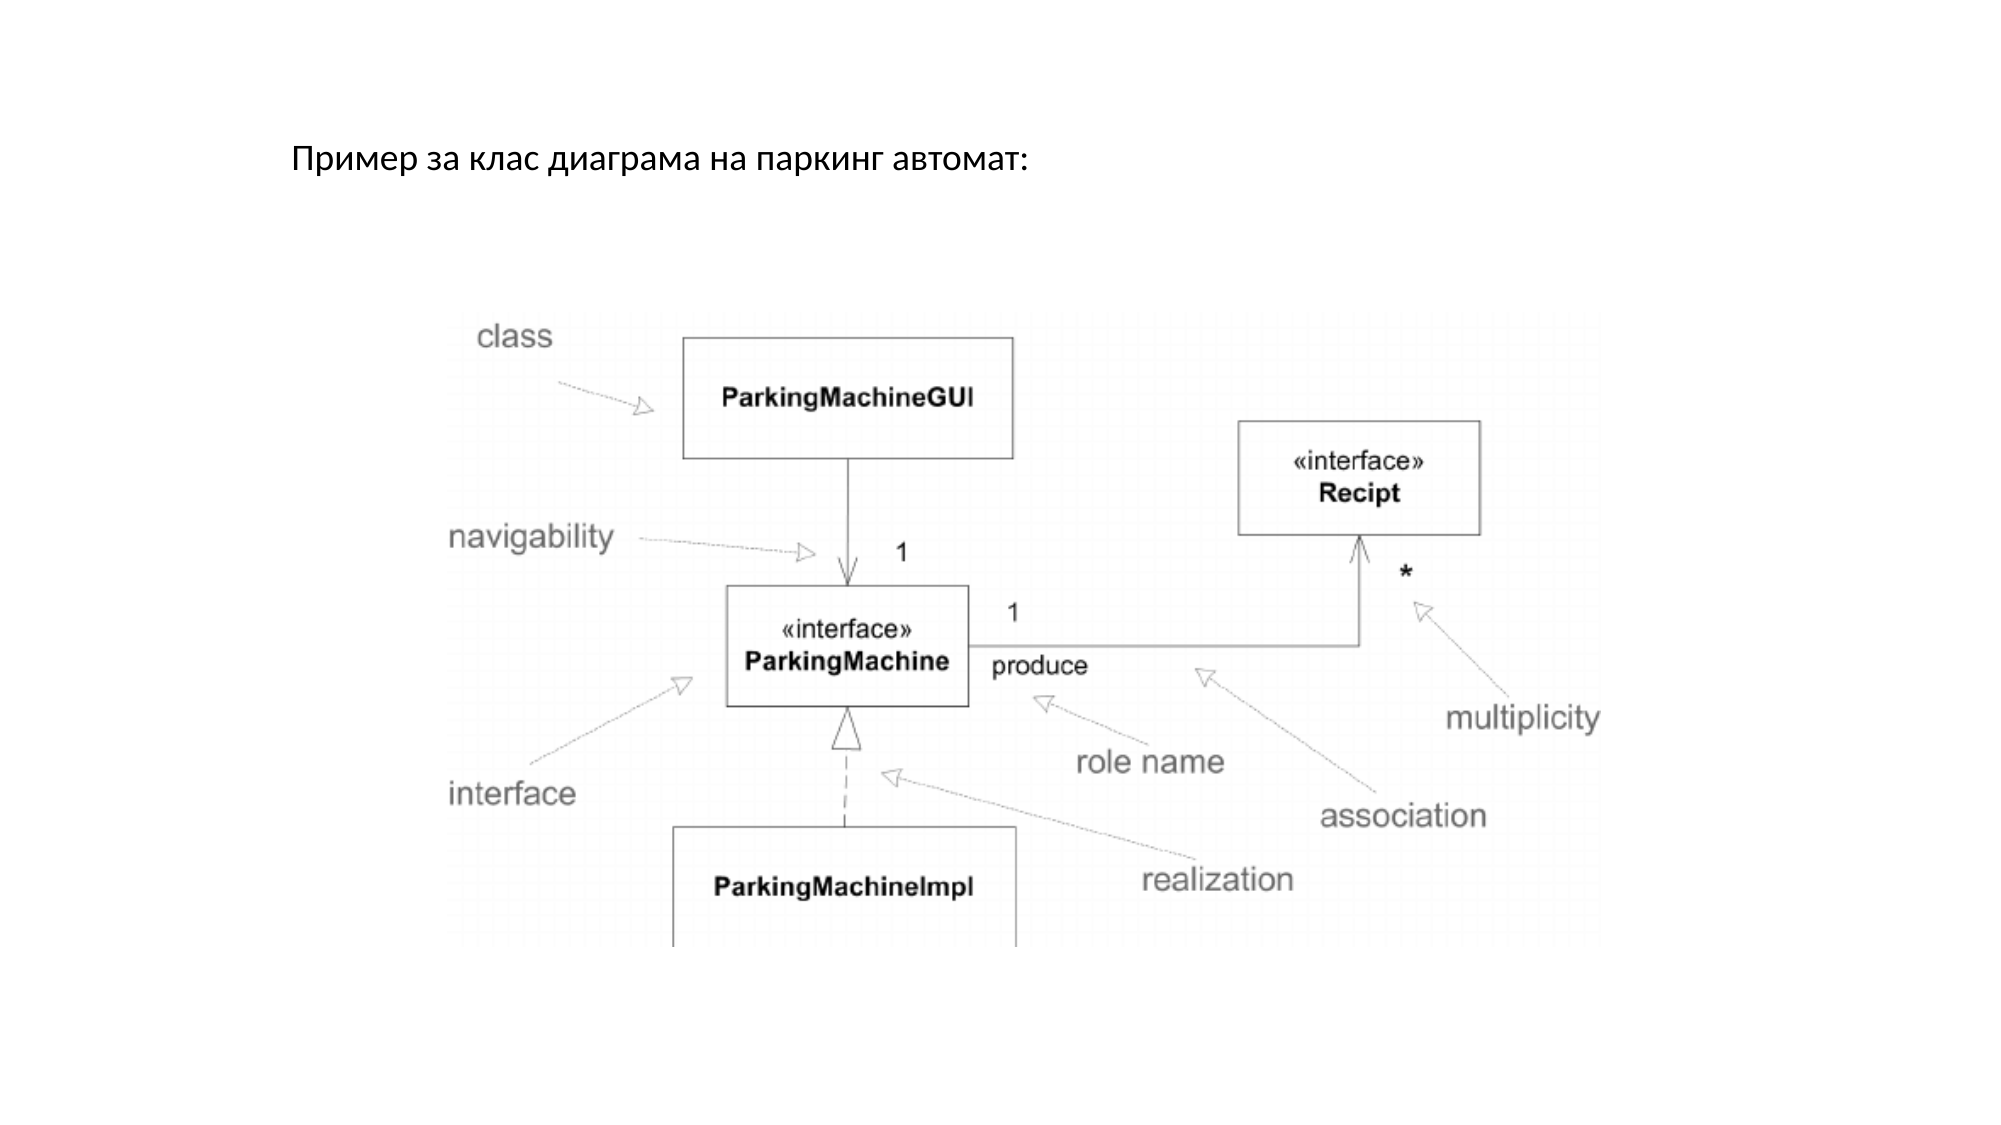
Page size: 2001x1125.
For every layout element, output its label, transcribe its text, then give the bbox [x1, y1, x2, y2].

picture [447, 312, 1601, 947]
text_box Пример за клас диаграма на паркинг автомат: [276, 125, 1193, 186]
